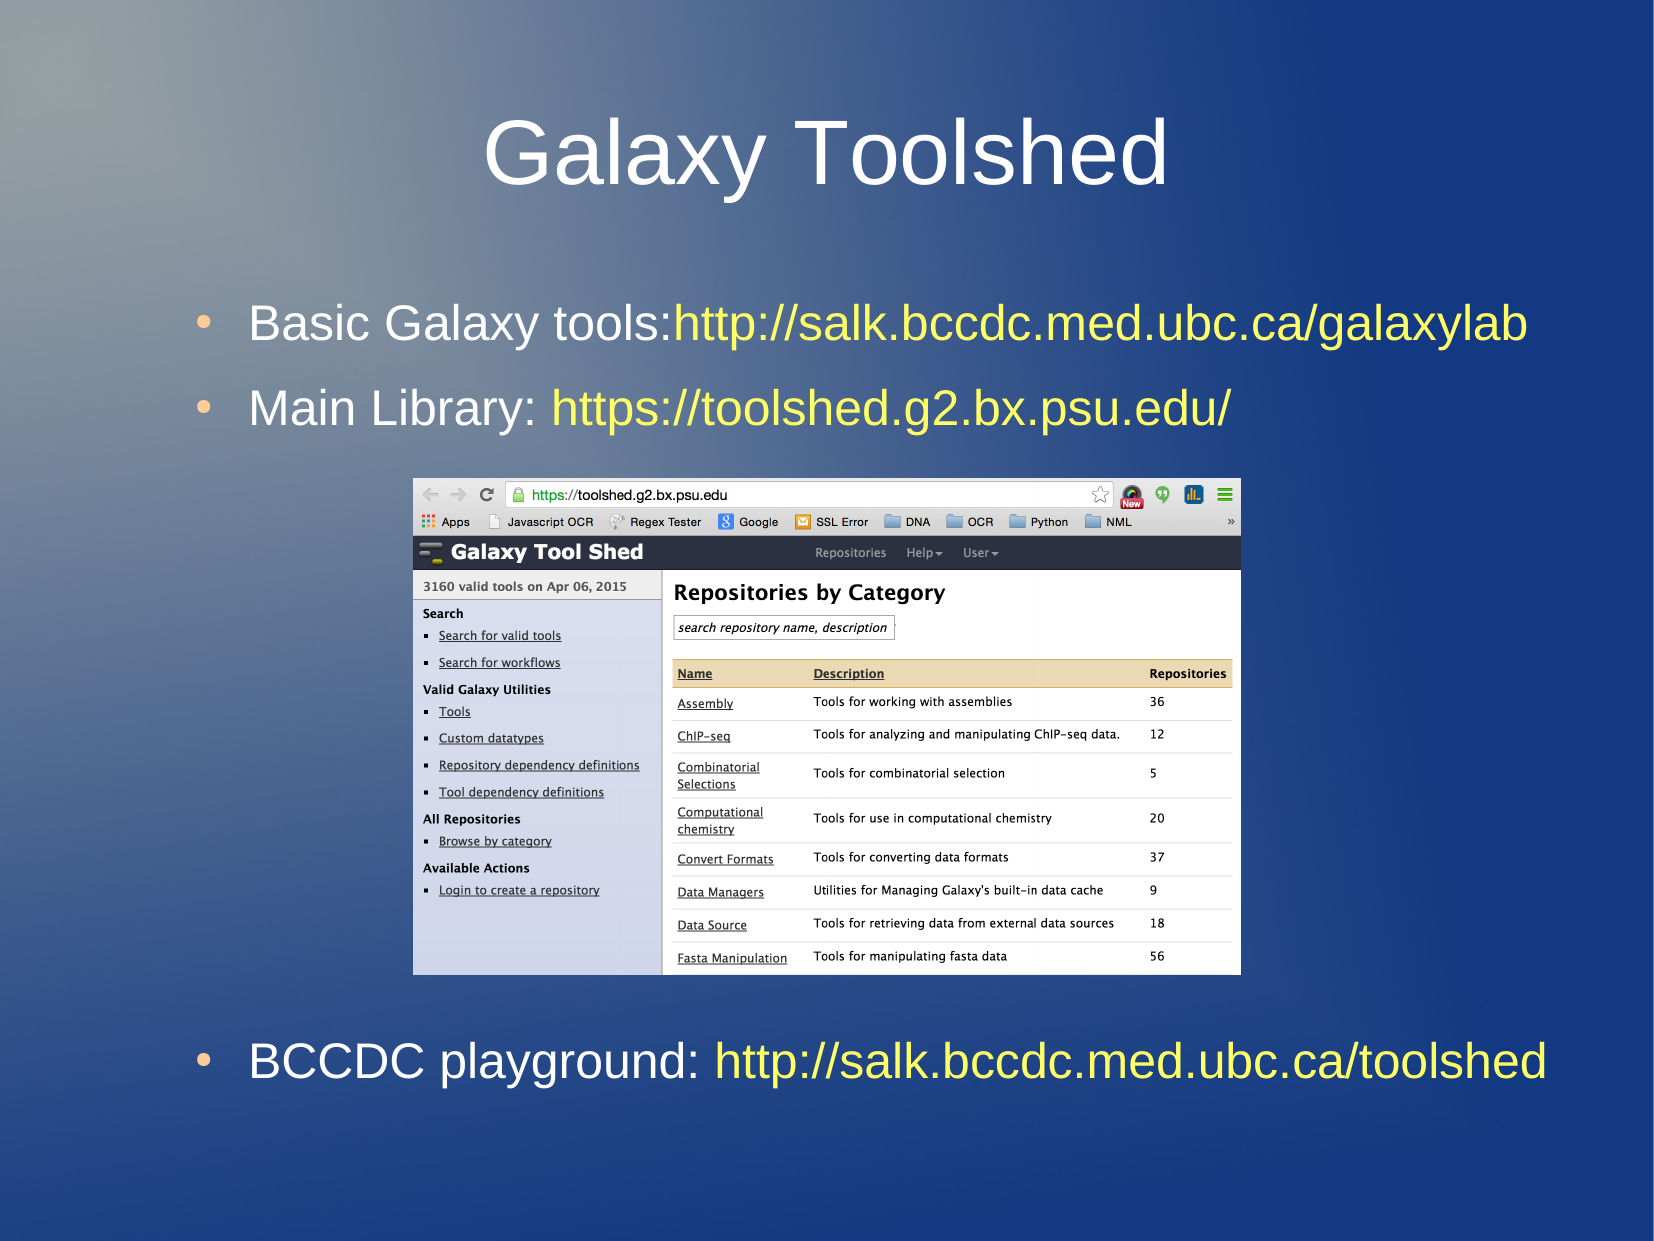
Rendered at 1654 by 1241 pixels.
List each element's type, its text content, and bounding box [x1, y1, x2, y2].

list BCCDC playground: http://salk.bccdc.med.ubc.ca/toolshed [177, 1033, 1565, 1152]
picture [0, 0, 1654, 1241]
title Galaxy Toolshed [82, 49, 1571, 257]
list Basic Galaxy tools:http://salk.bccdc.med.ubc.ca/galaxylab Main Library: https://toolshed.g2.bx.psu.edu/ [177, 295, 1565, 502]
